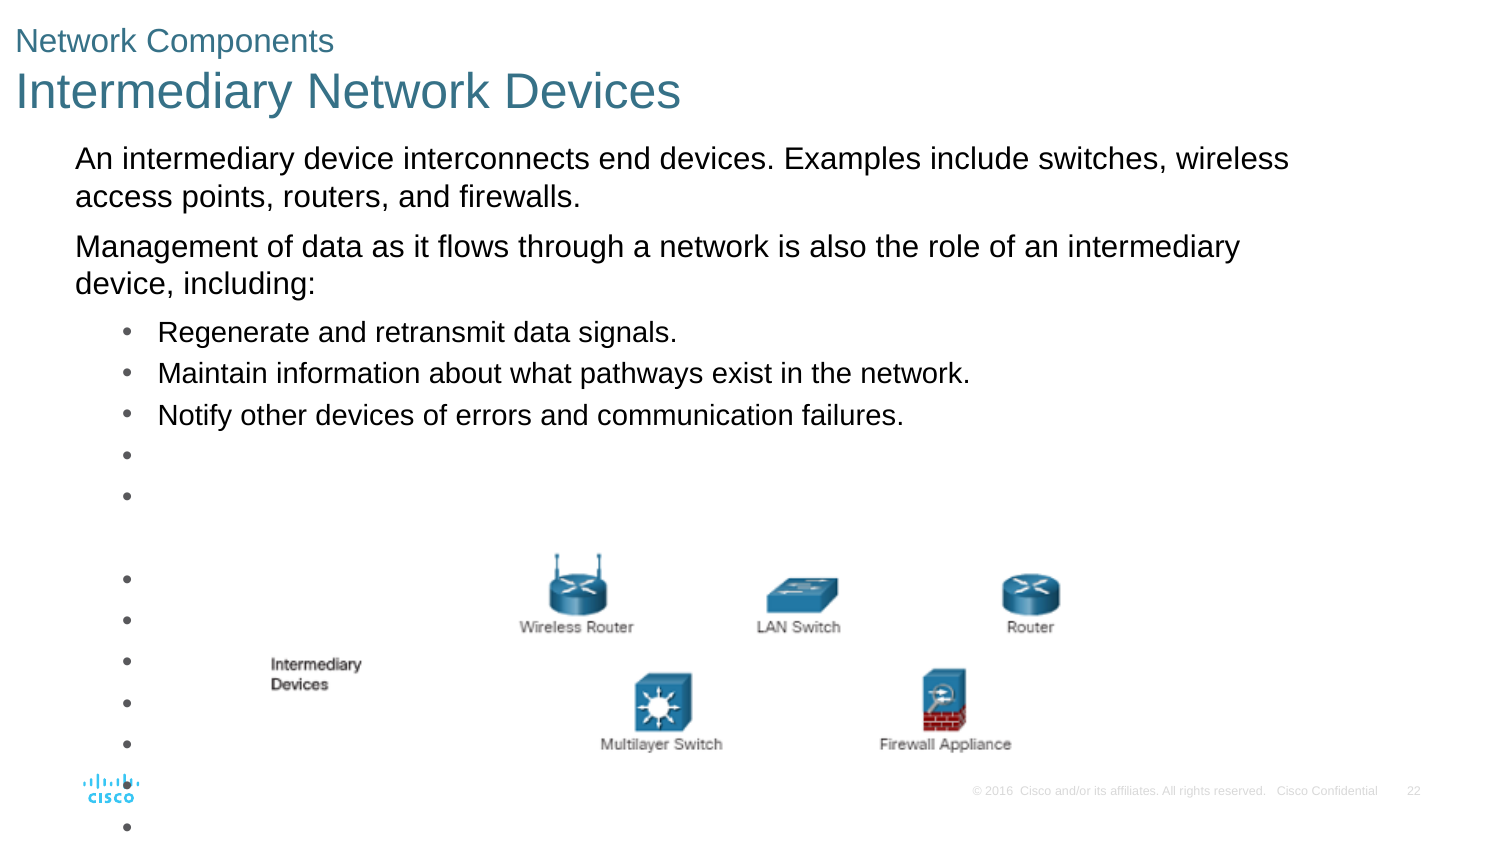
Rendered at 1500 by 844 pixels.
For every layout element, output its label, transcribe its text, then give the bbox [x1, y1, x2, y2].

list An intermediary device interconnects end devices. Examples include switches, wireless access points, routers, and firewalls. Management of data as it flows through a network is also the role of an intermediary device, including: Regenerate and retransmit data signals. Maintain information about what pathways exist in the network. Notify other devices of errors and communication failures. [60, 131, 1356, 528]
picture [261, 550, 1081, 780]
title Network Components Intermediary Network Devices [0, 6, 1500, 132]
